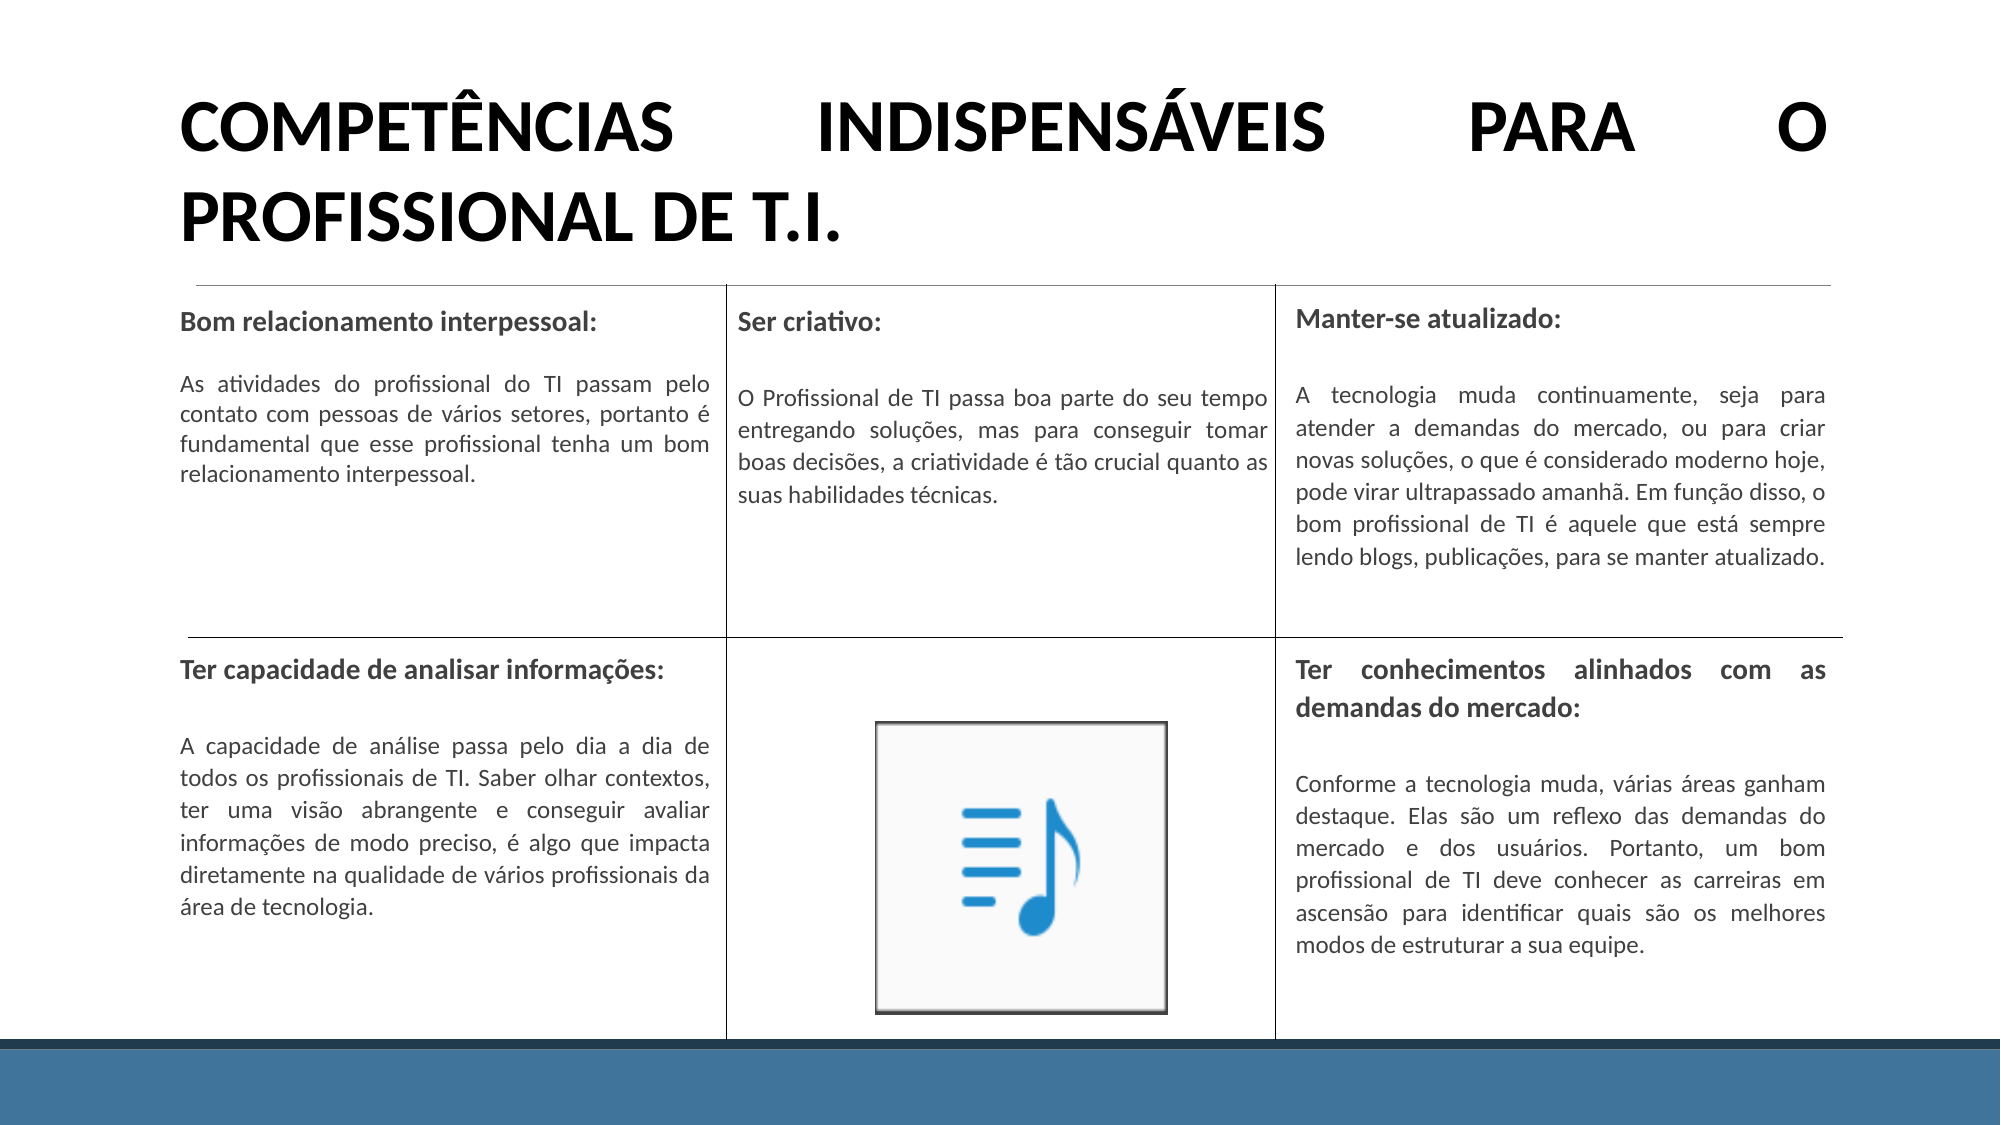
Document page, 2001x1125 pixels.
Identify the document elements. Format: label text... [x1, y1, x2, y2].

text_box COMPETÊNCIAS INDISPENSÁVEIS PARA O PROFISSIONAL DE T.I. [180, 47, 1830, 285]
text_box Ter capacidade de analisar informações: A capacidade de análise passa pelo dia a dia de todos os profissionais de TI. Saber olhar contextos, ter uma visão abrangente e conseguir avaliar informações de modo preciso, é algo que impacta diretamente na qualidade de vários profissionais da área de tecnologia. [179, 647, 712, 963]
text_box Ser criativo: O Profissional de TI passa boa parte do seu tempo entregando soluções, mas para conseguir tomar boas decisões, a criatividade é tão crucial quanto as suas habilidades técnicas. [737, 296, 1270, 612]
text_box [874, 720, 1170, 1016]
text_box Ter conhecimentos alinhados com as demandas do mercado: Conforme a tecnologia muda, várias áreas ganham destaque. Elas são um reflexo das demandas do mercado e dos usuários. Portanto, um bom profissional de TI deve conhecer as carreiras em ascensão para identificar quais são os melhores modos de estruturar a sua equipe. [1295, 647, 1827, 963]
text_box Bom relacionamento interpessoal: As atividades do profissional do TI passam pelo contato com pessoas de vários setores, portanto é fundamental que esse profissional tenha um bom relacionamento interpessoal. [179, 302, 712, 618]
text_box Manter-se atualizado: A tecnologia muda continuamente, seja para atender a demandas do mercado, ou para criar novas soluções, o que é considerado moderno hoje, pode virar ultrapassado amanhã. Em função disso, o bom profissional de TI é aquele que está sempre lendo blogs, publicações, para se manter atualizado. [1295, 296, 1827, 612]
